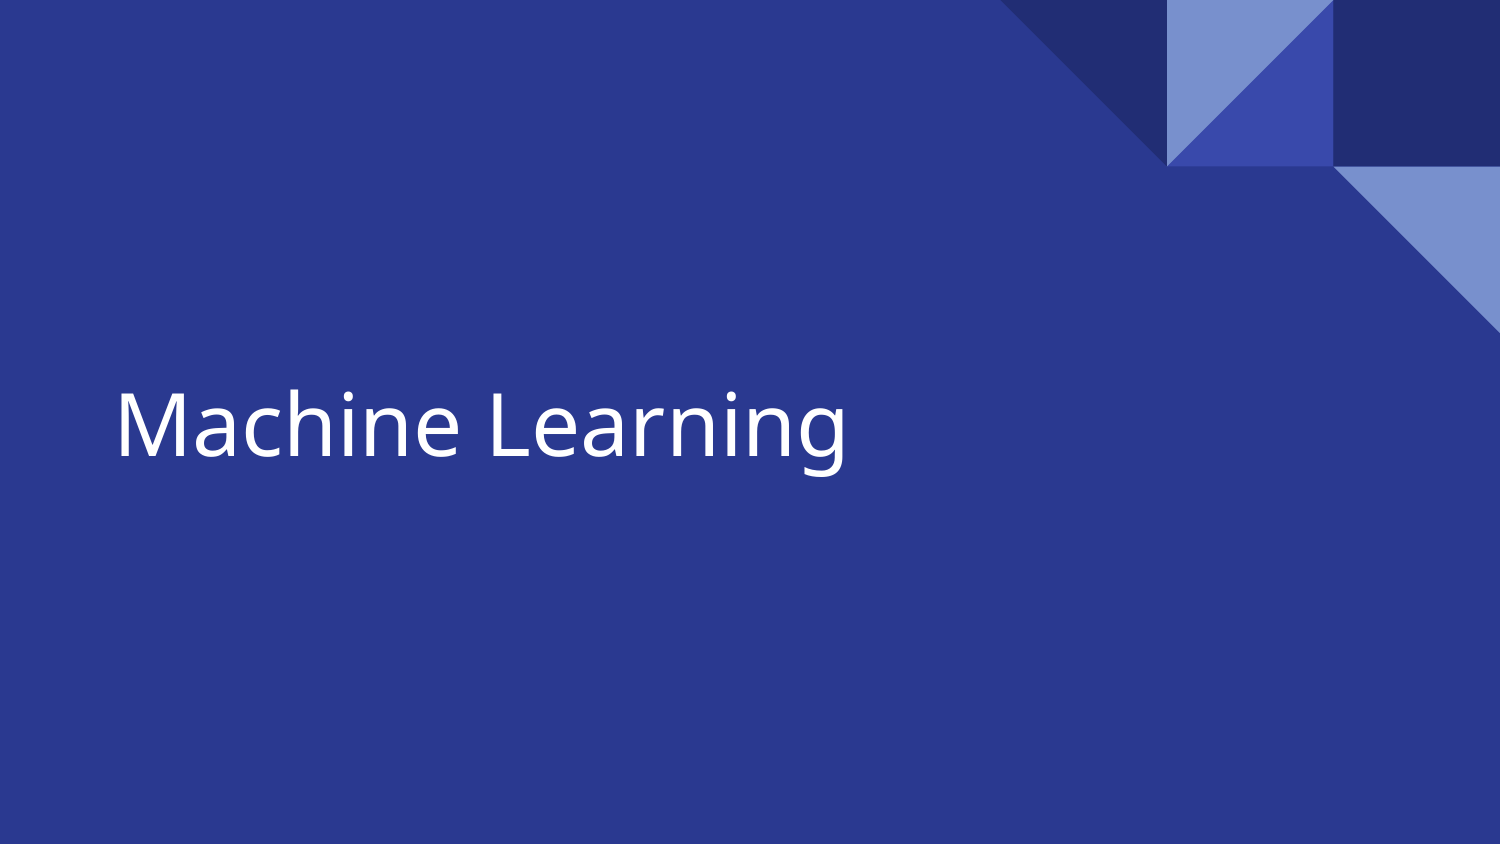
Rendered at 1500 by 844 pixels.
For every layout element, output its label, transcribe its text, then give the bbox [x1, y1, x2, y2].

title Machine Learning [98, 353, 1447, 491]
